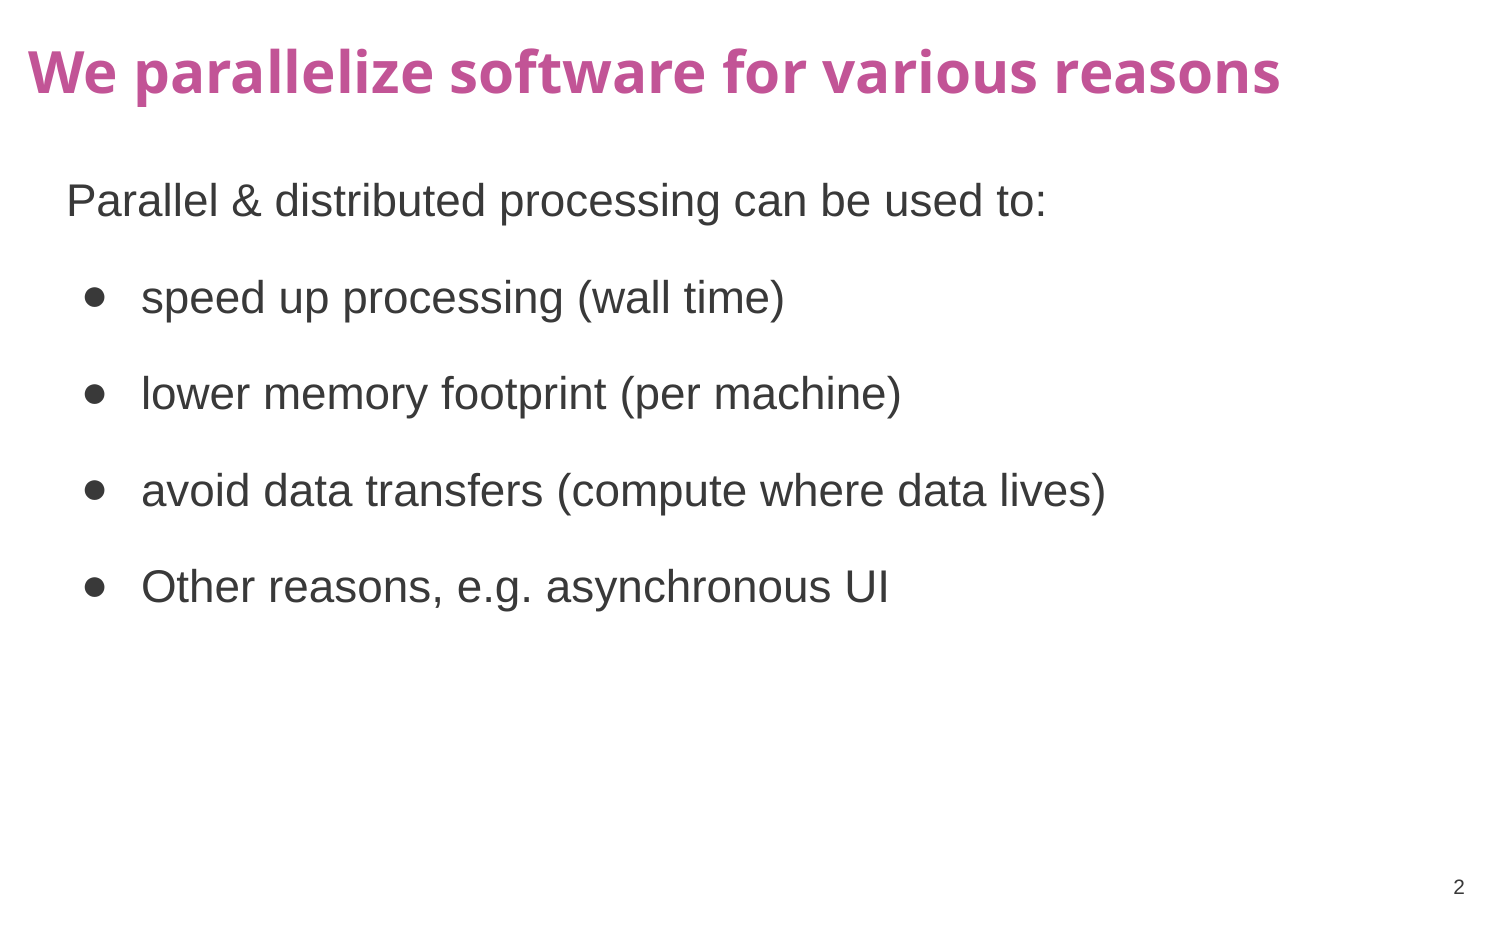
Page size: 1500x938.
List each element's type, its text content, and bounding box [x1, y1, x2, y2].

title We parallelize software for various reasons [13, 20, 1480, 136]
list Parallel & distributed processing can be used to: speed up processing (wall time) lower memory footprint (per machine) avoid data transfers (compute where data lives) Other reasons, e.g. asynchronous UI [51, 147, 1449, 850]
slide_number <number> [1389, 849, 1480, 922]
